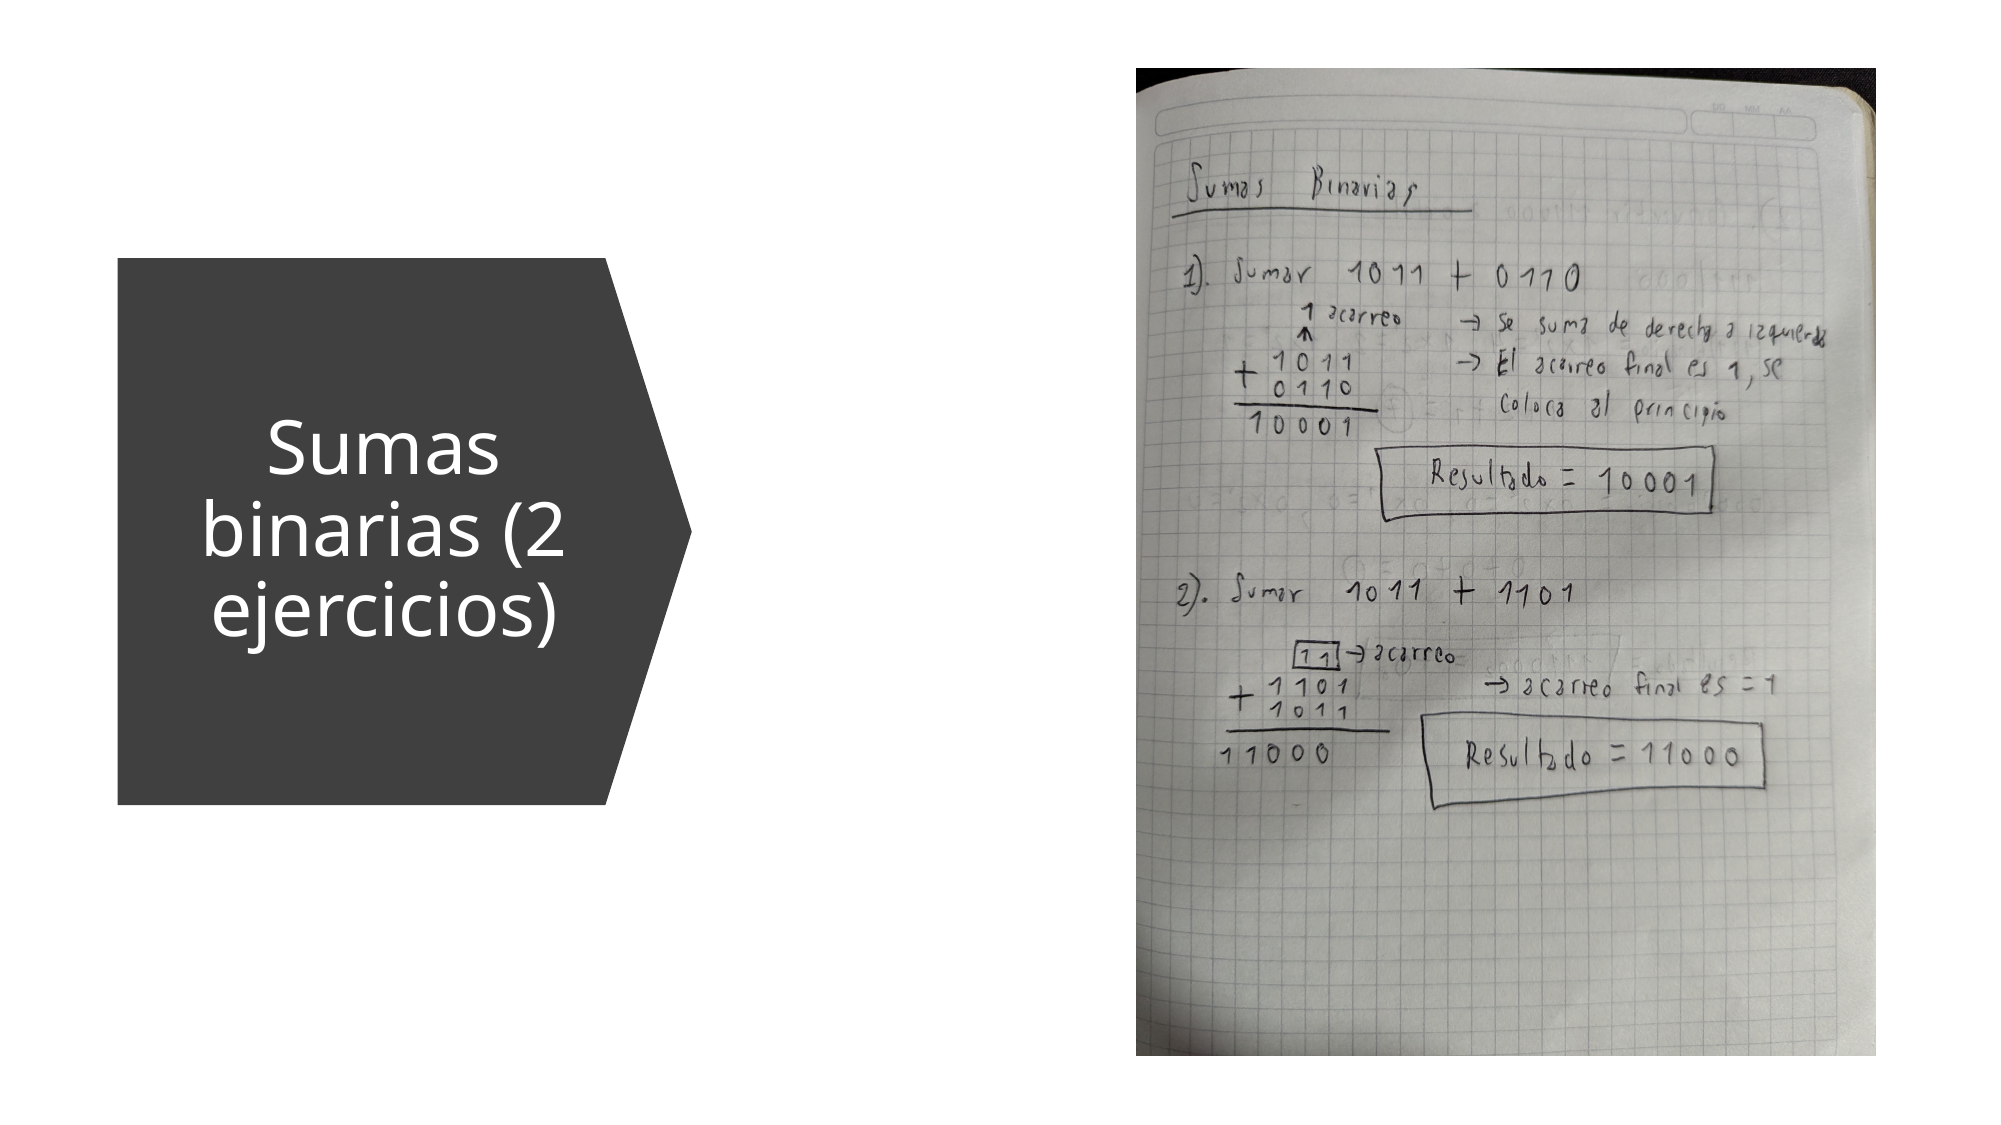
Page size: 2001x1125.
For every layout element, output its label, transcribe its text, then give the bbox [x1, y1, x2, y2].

title Sumas binarias (2 ejercicios) [168, 322, 601, 741]
text_box [117, 258, 692, 806]
picture [1136, 68, 1876, 1056]
